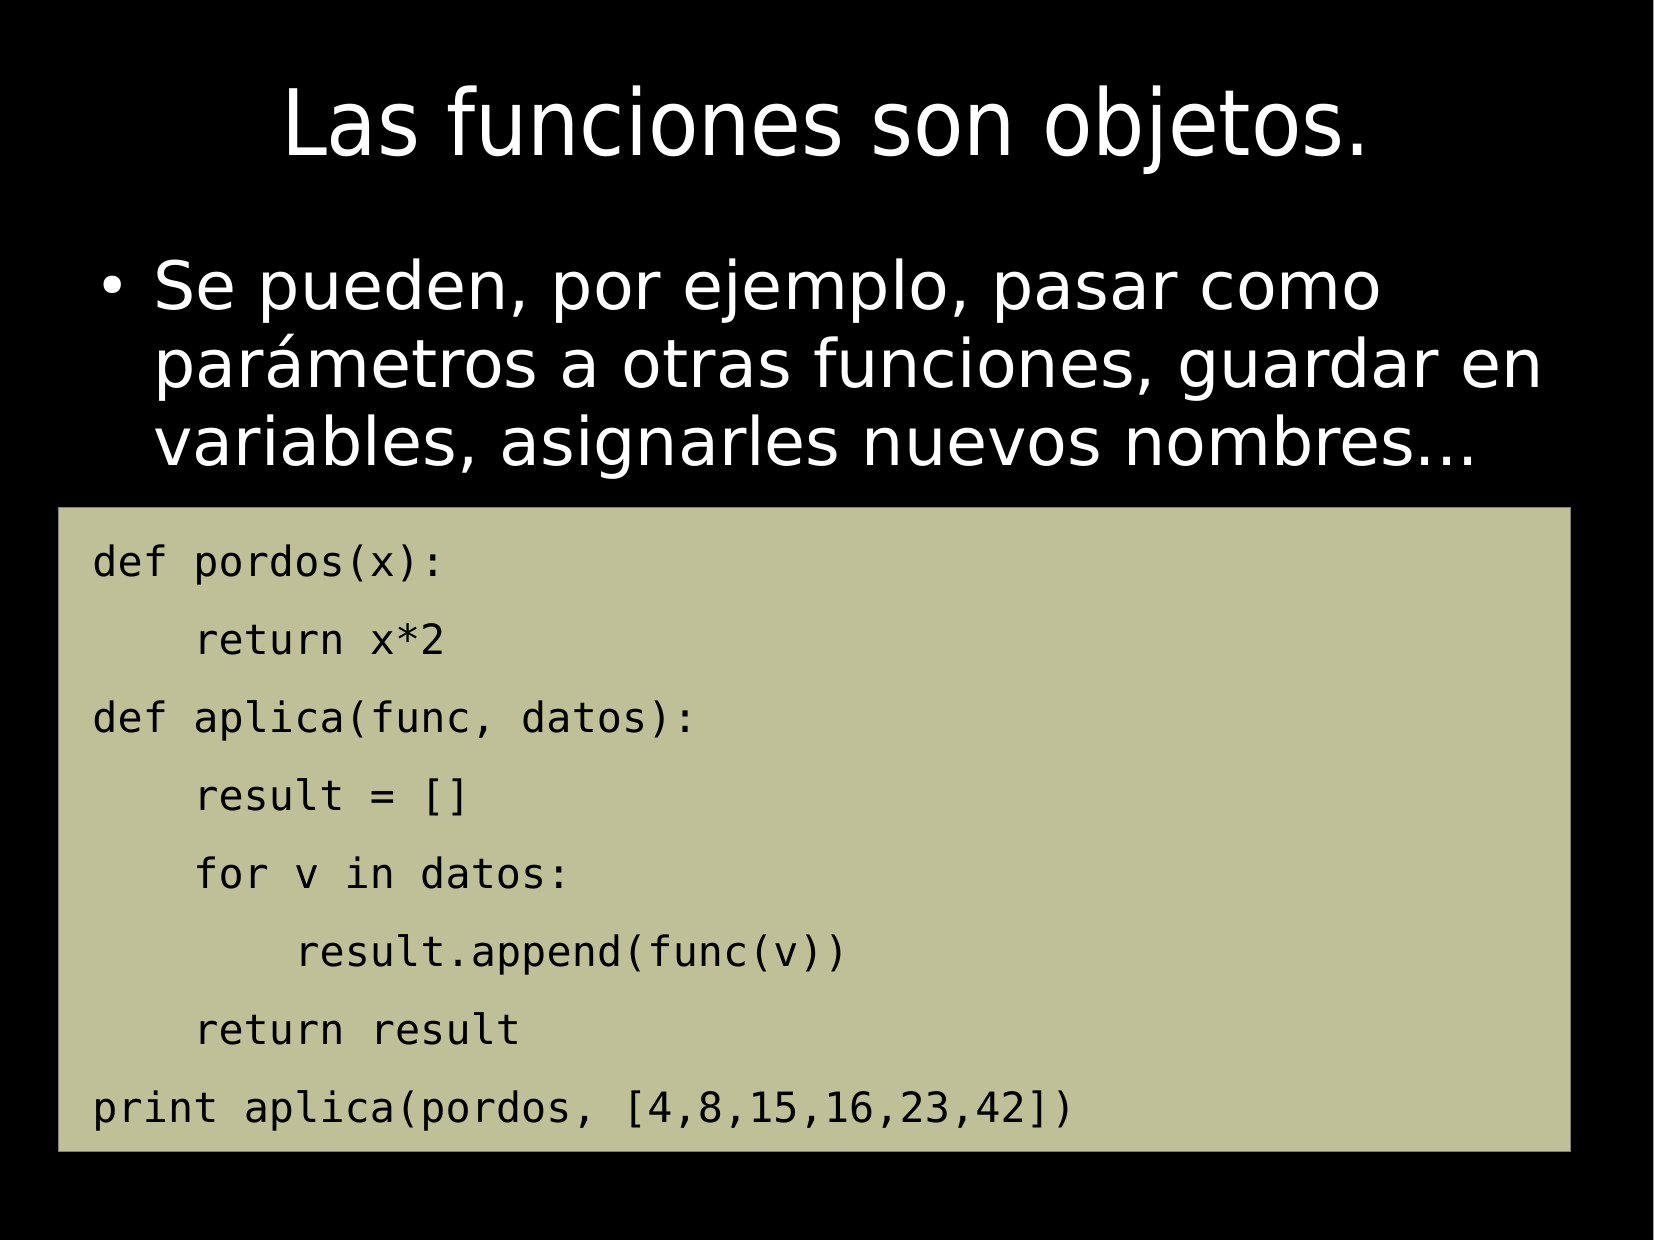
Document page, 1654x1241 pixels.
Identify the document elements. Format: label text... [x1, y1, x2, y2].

title Las funciones son objetos. [82, 19, 1571, 227]
list def pordos(x): return x*2 def aplica(func, datos): result = [] for v in datos: result.append(func(v)) return result print aplica(pordos, [4,8,15,16,23,42]) [92, 537, 1581, 1193]
text_box [58, 507, 1571, 1152]
list Se pueden, por ejemplo, pasar como parámetros a otras funciones, guardar en variables, asignarles nuevos nombres... [82, 248, 1571, 497]
